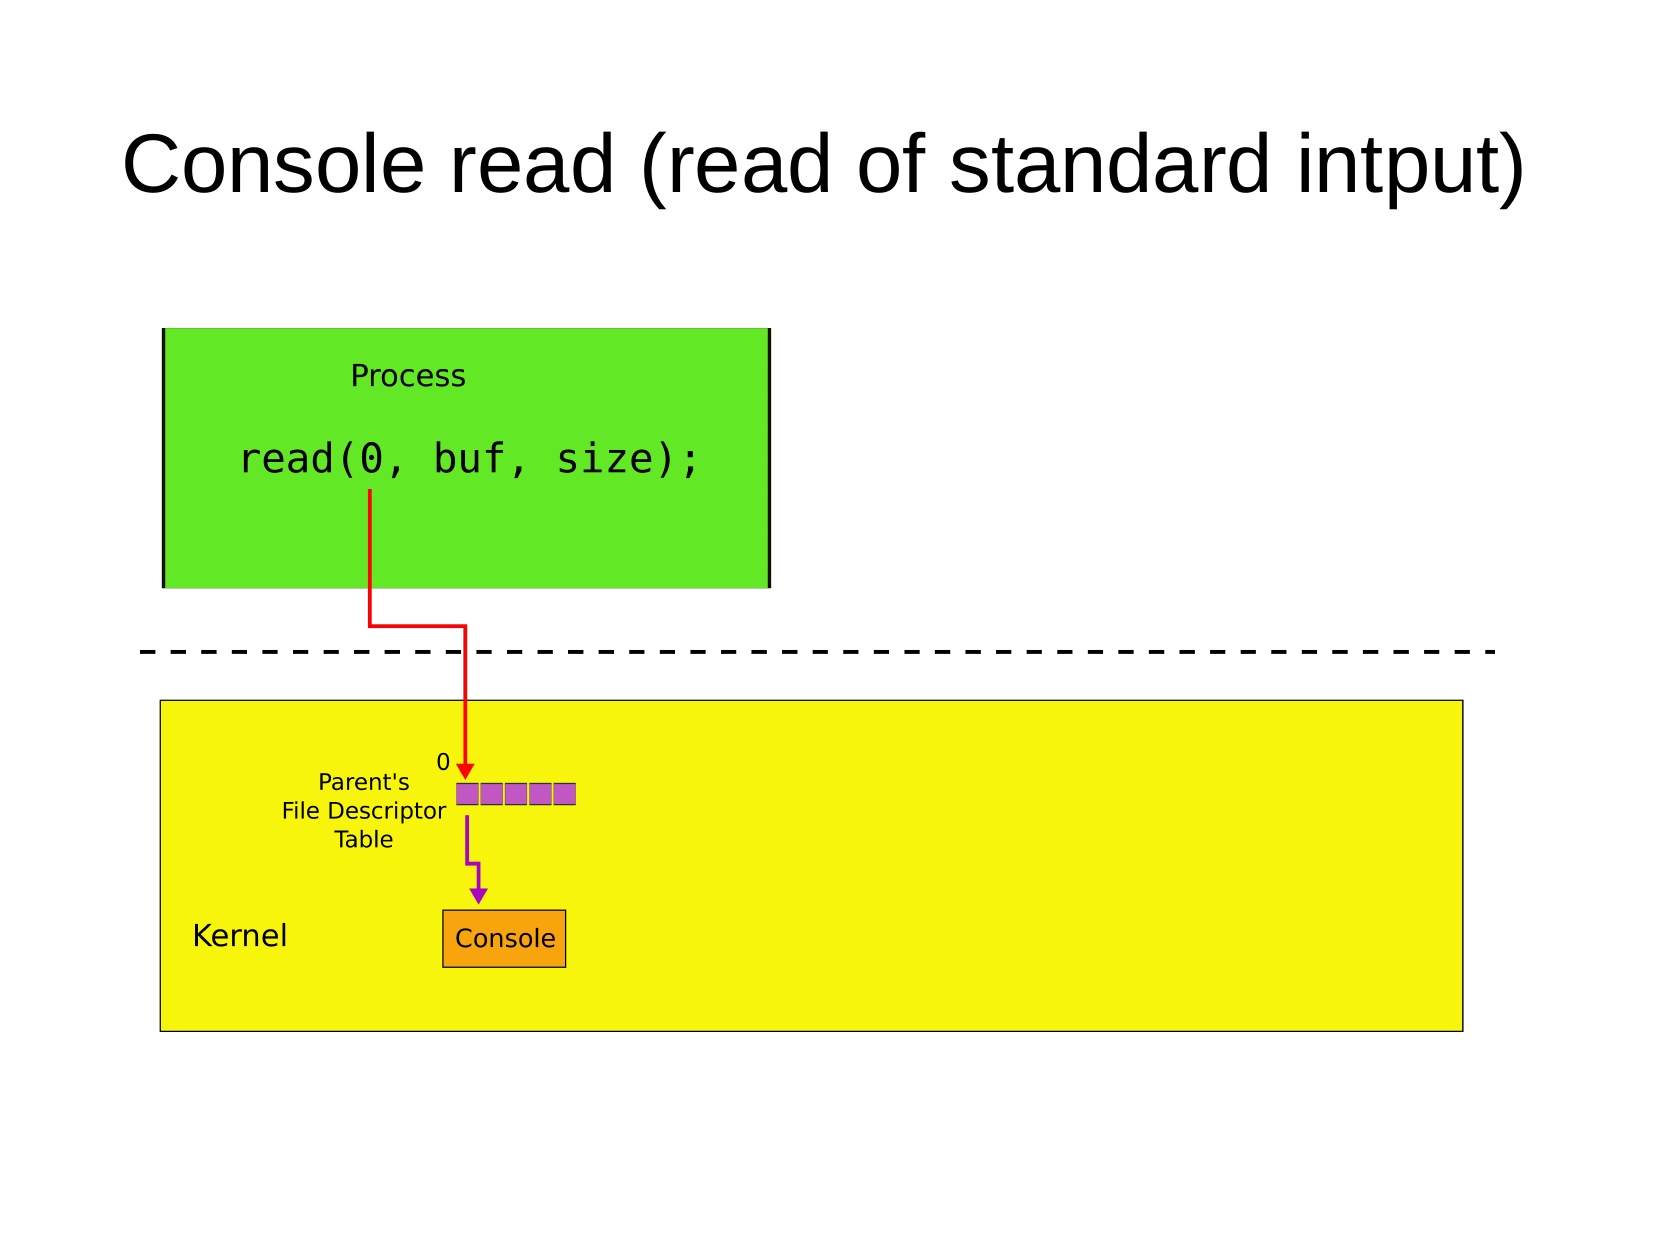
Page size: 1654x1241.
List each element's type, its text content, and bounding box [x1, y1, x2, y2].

picture [140, 328, 1495, 1032]
title Console read (read of standard intput) [75, 55, 1575, 263]
